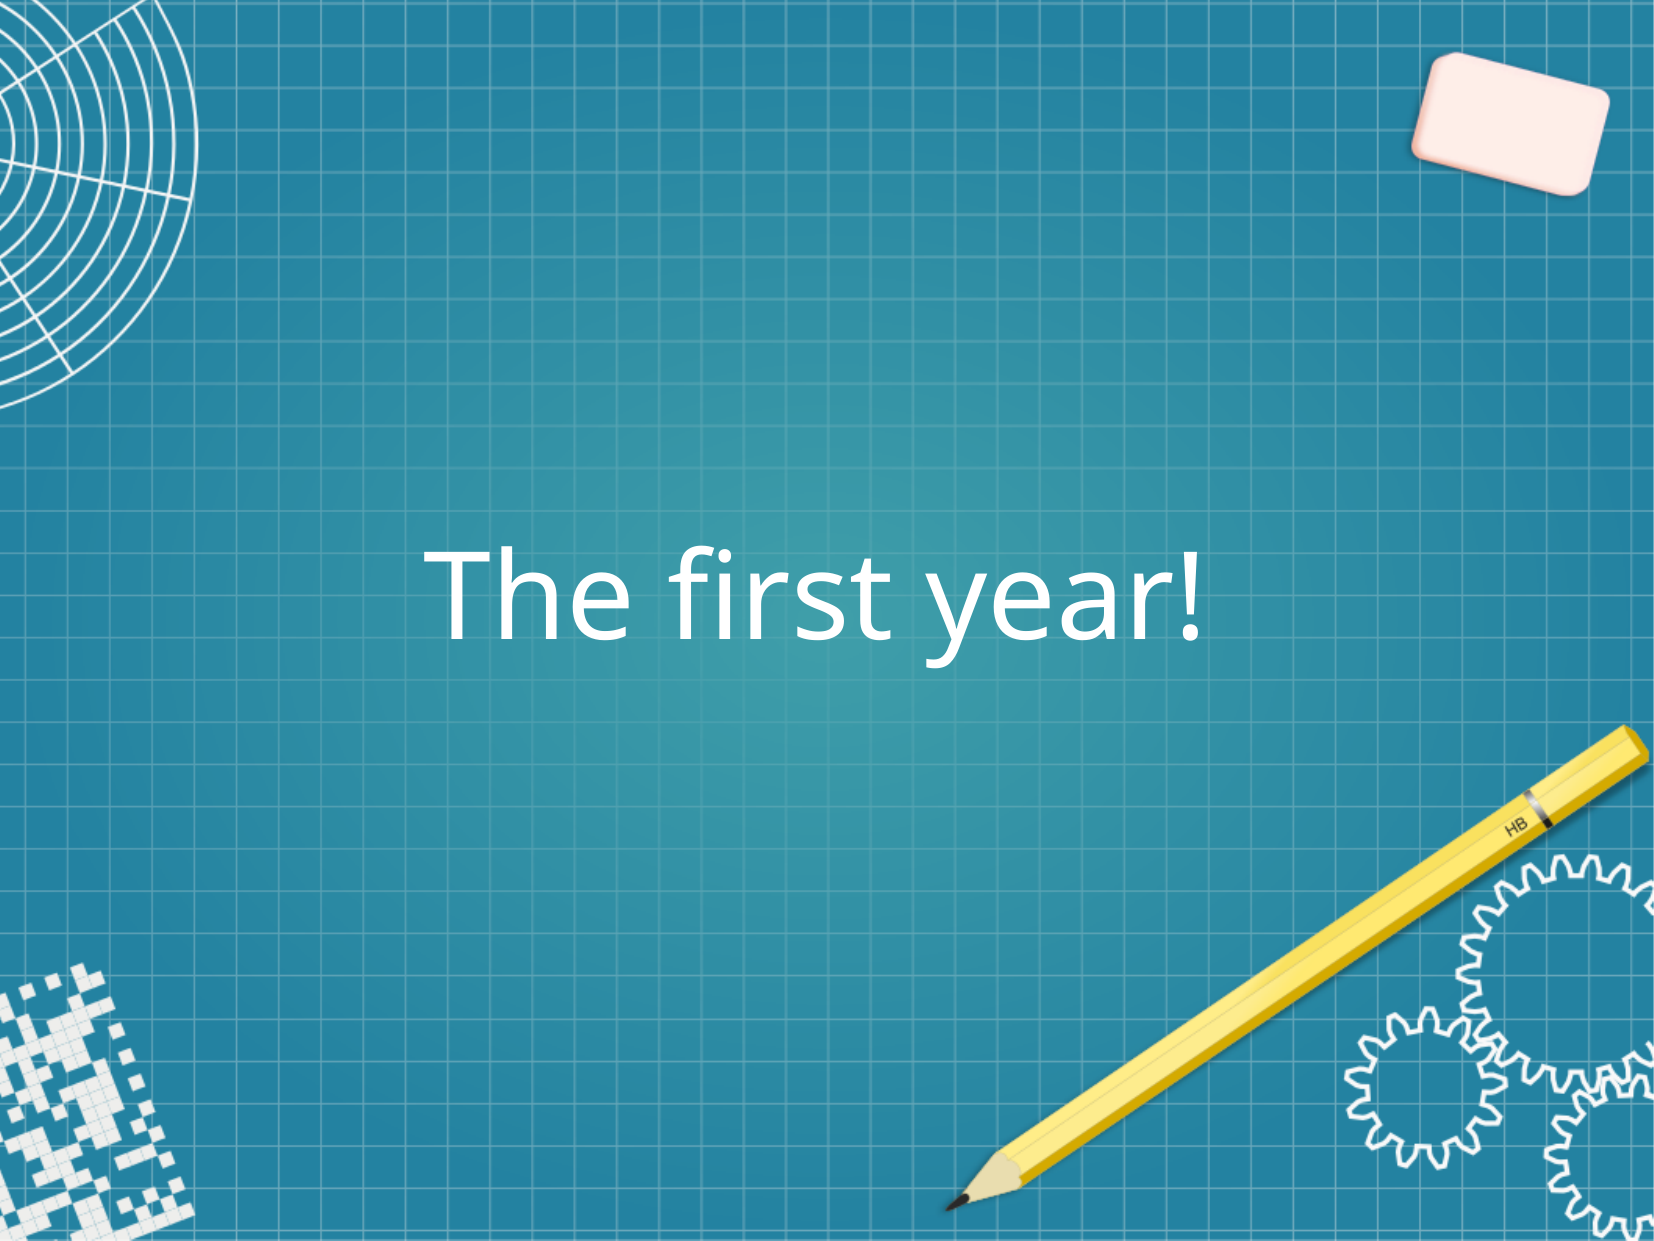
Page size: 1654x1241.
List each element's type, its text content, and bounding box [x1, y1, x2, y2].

title The first year! [71, 450, 1561, 734]
picture [0, 0, 1654, 1241]
